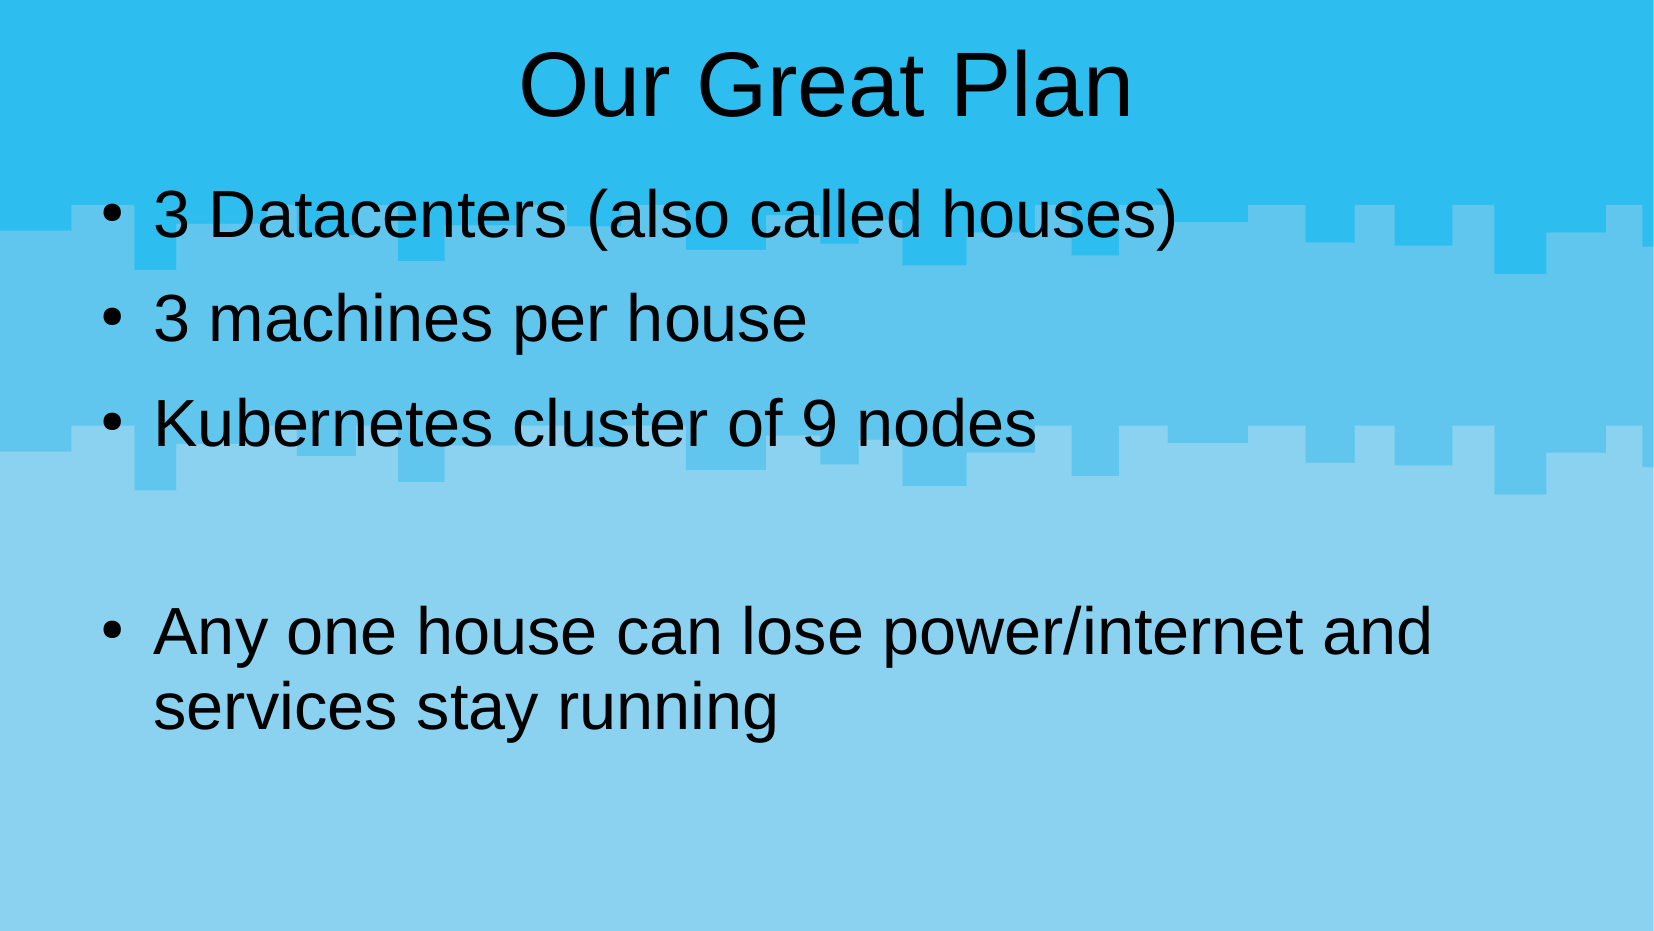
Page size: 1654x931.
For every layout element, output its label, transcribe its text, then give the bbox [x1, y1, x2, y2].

picture [0, 0, 1654, 931]
list 3 Datacenters (also called houses) 3 machines per house Kubernetes cluster of 9 nodes Any one house can lose power/internet and services stay running [82, 177, 1571, 827]
title Our Great Plan [82, 7, 1571, 163]
